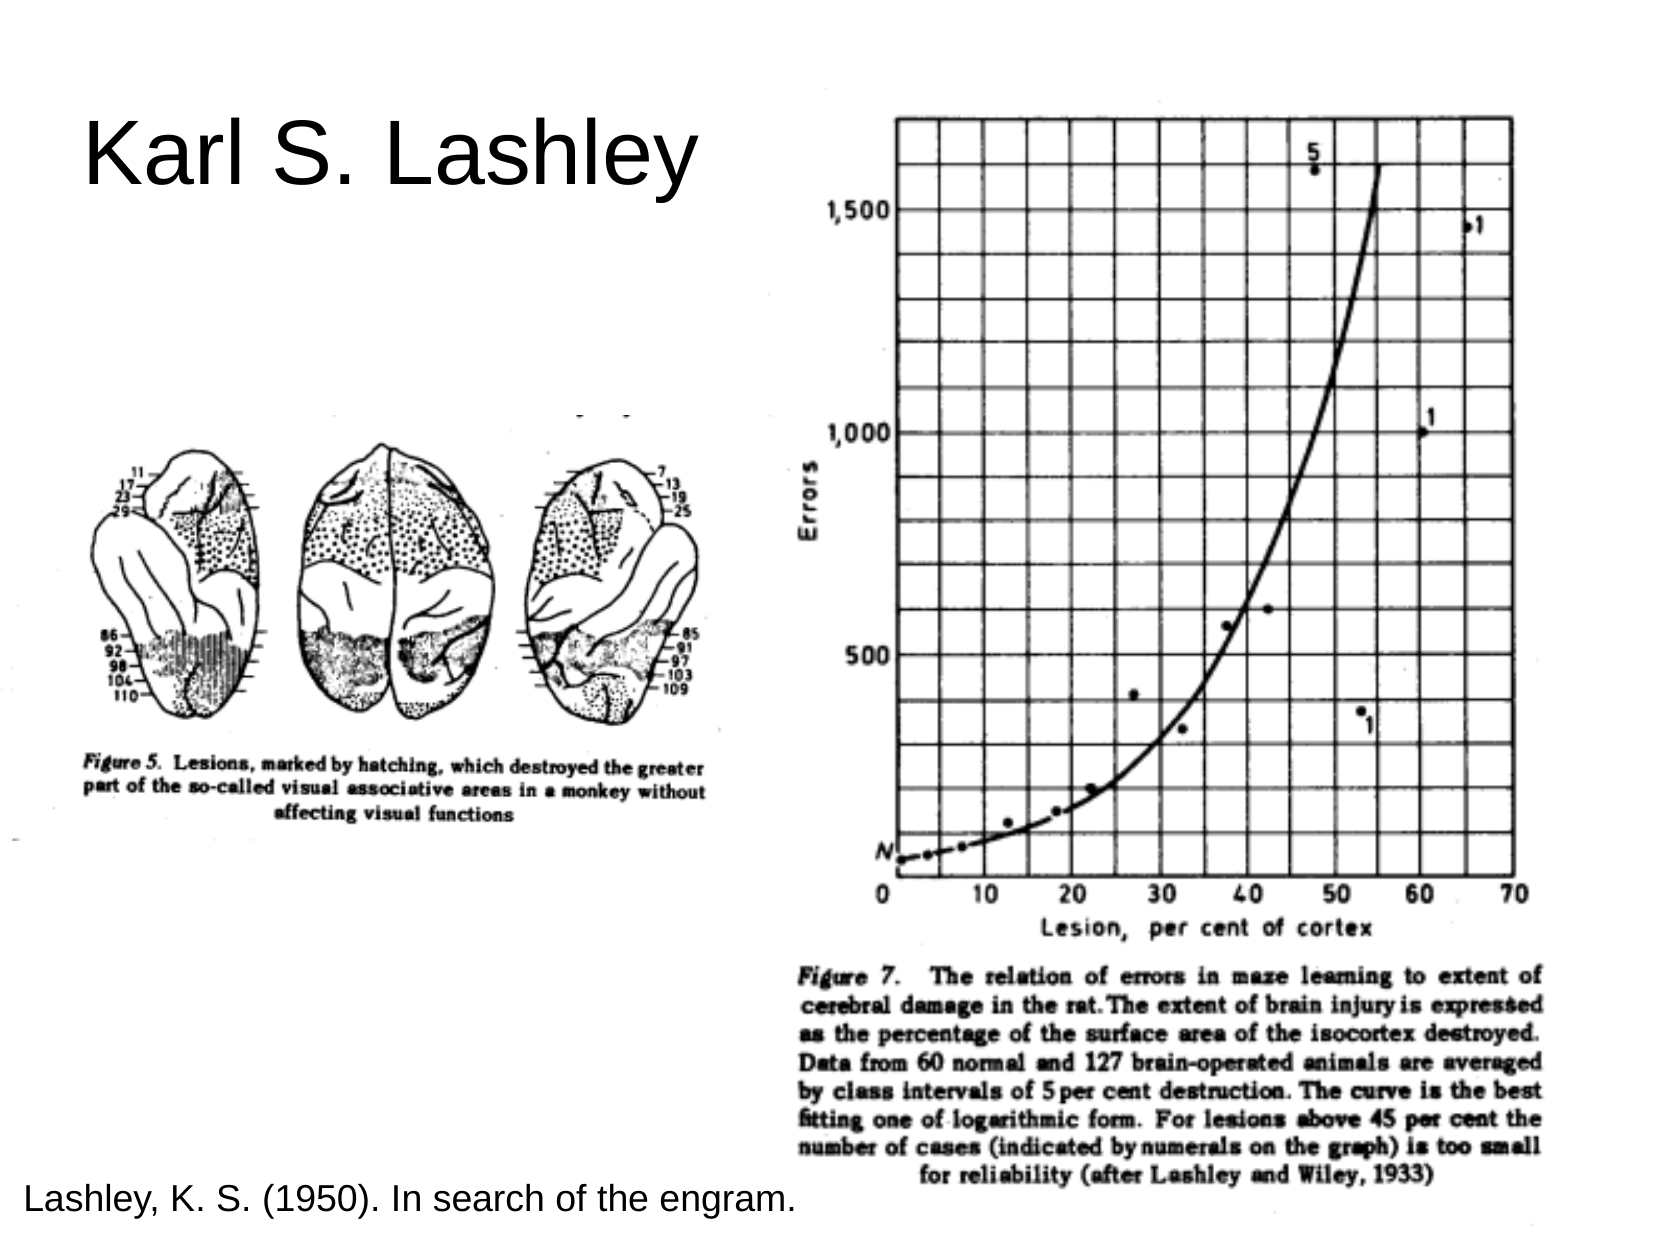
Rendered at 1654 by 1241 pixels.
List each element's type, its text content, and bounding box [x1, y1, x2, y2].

title Karl S. Lashley [82, 49, 1571, 257]
text_box Lashley, K. S. (1950). In search of the engram. [8, 1170, 812, 1227]
picture [1, 71, 1632, 1232]
